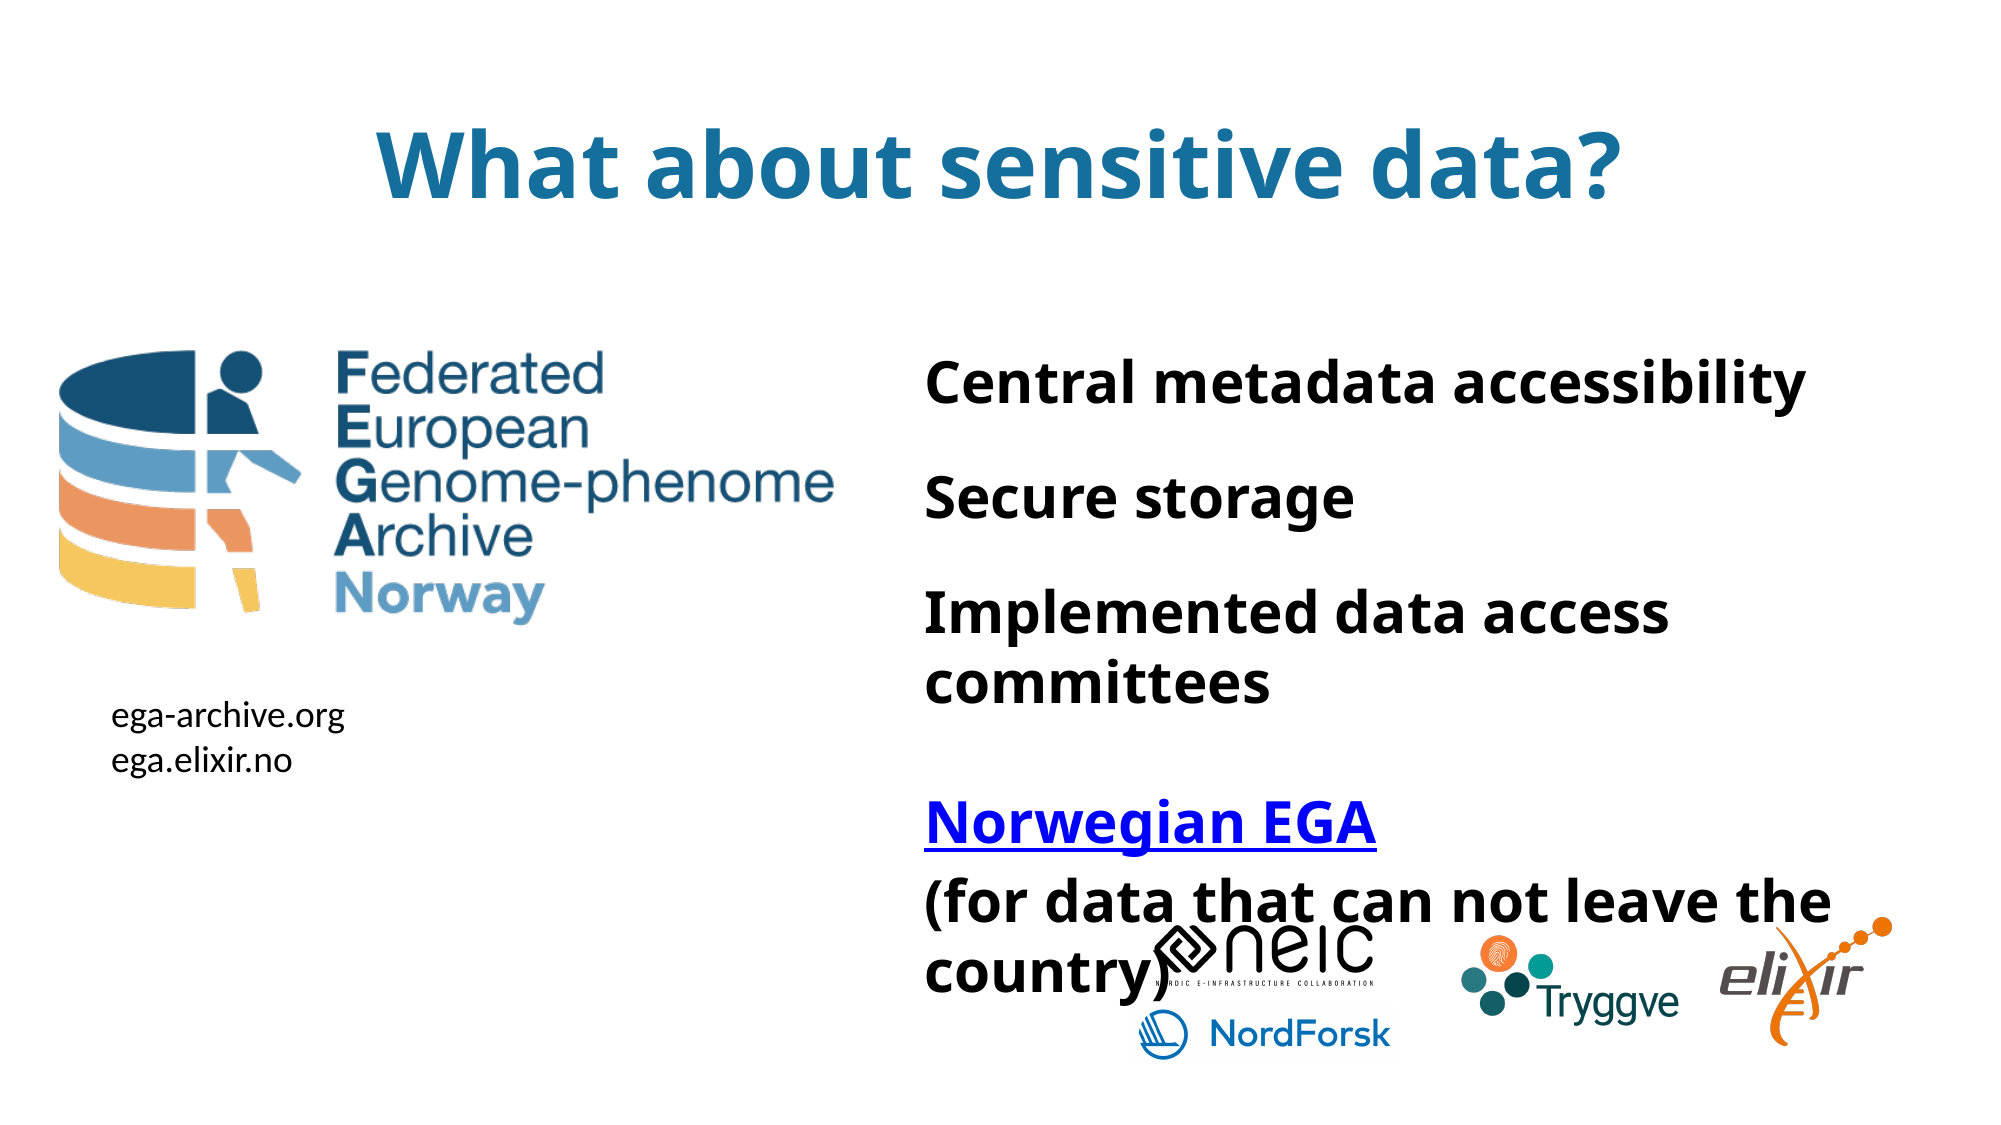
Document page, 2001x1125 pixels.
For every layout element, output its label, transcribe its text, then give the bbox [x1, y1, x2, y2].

text_box Central metadata accessibility Secure storage Implemented data access committees Norwegian EGA (for data that can not leave the country) [909, 337, 1962, 1033]
picture [1154, 917, 1373, 986]
picture [1133, 1004, 1394, 1065]
picture [1720, 917, 1892, 1047]
text_box ega-archive.org ega.elixir.no [96, 682, 364, 743]
text_box What about sensitive data? [137, 59, 1863, 278]
picture [1436, 917, 1704, 1047]
picture [24, 302, 869, 658]
